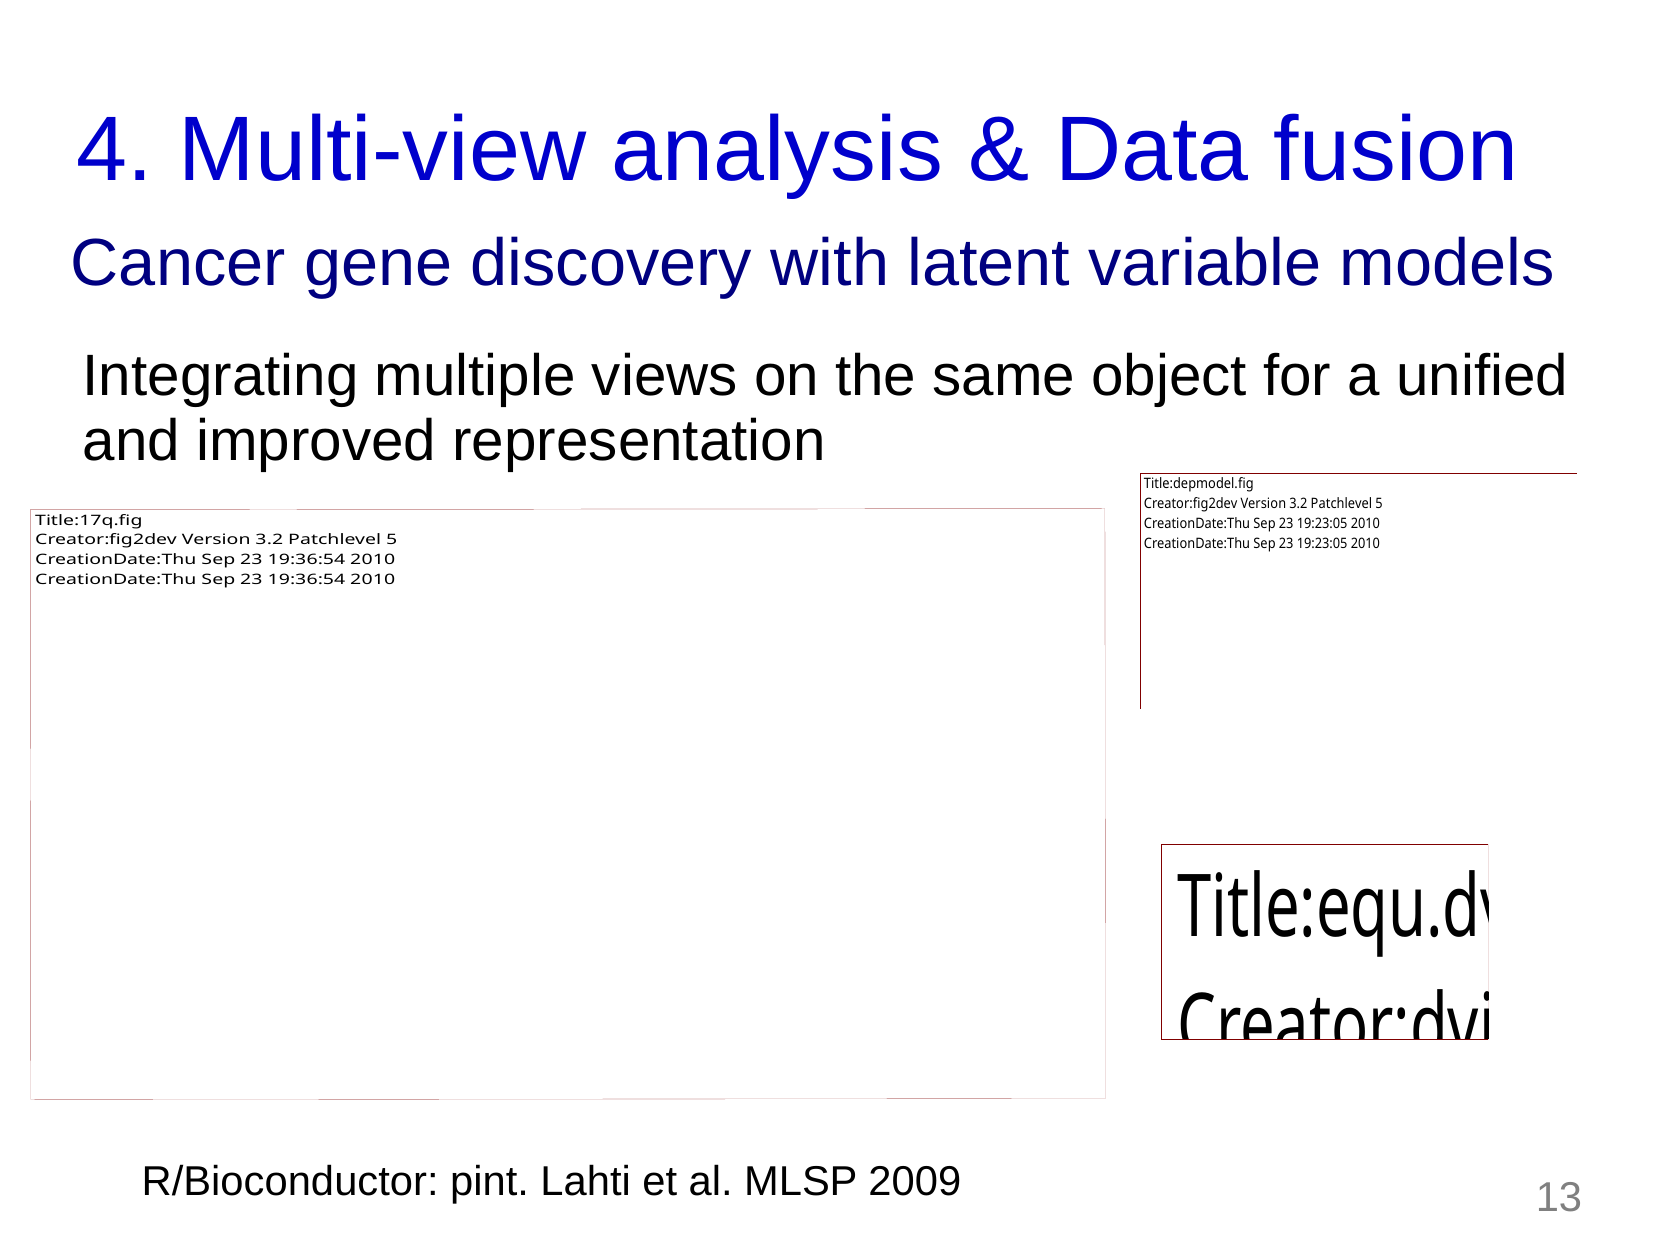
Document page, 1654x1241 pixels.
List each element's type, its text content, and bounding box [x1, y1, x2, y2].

list Integrating multiple views on the same object for a unified and improved representation [82, 342, 1571, 508]
title 4. Multi-view analysis & Data fusion [76, 97, 1565, 201]
title Cancer gene discovery with latent variable models [70, 224, 1607, 302]
list R/Bioconductor: pint. Lahti et al. MLSP 2009 [70, 1157, 1193, 1211]
picture [1157, 838, 1489, 1040]
picture [1139, 472, 1577, 709]
picture [29, 508, 1106, 1100]
title <number> [1505, 1174, 1613, 1221]
